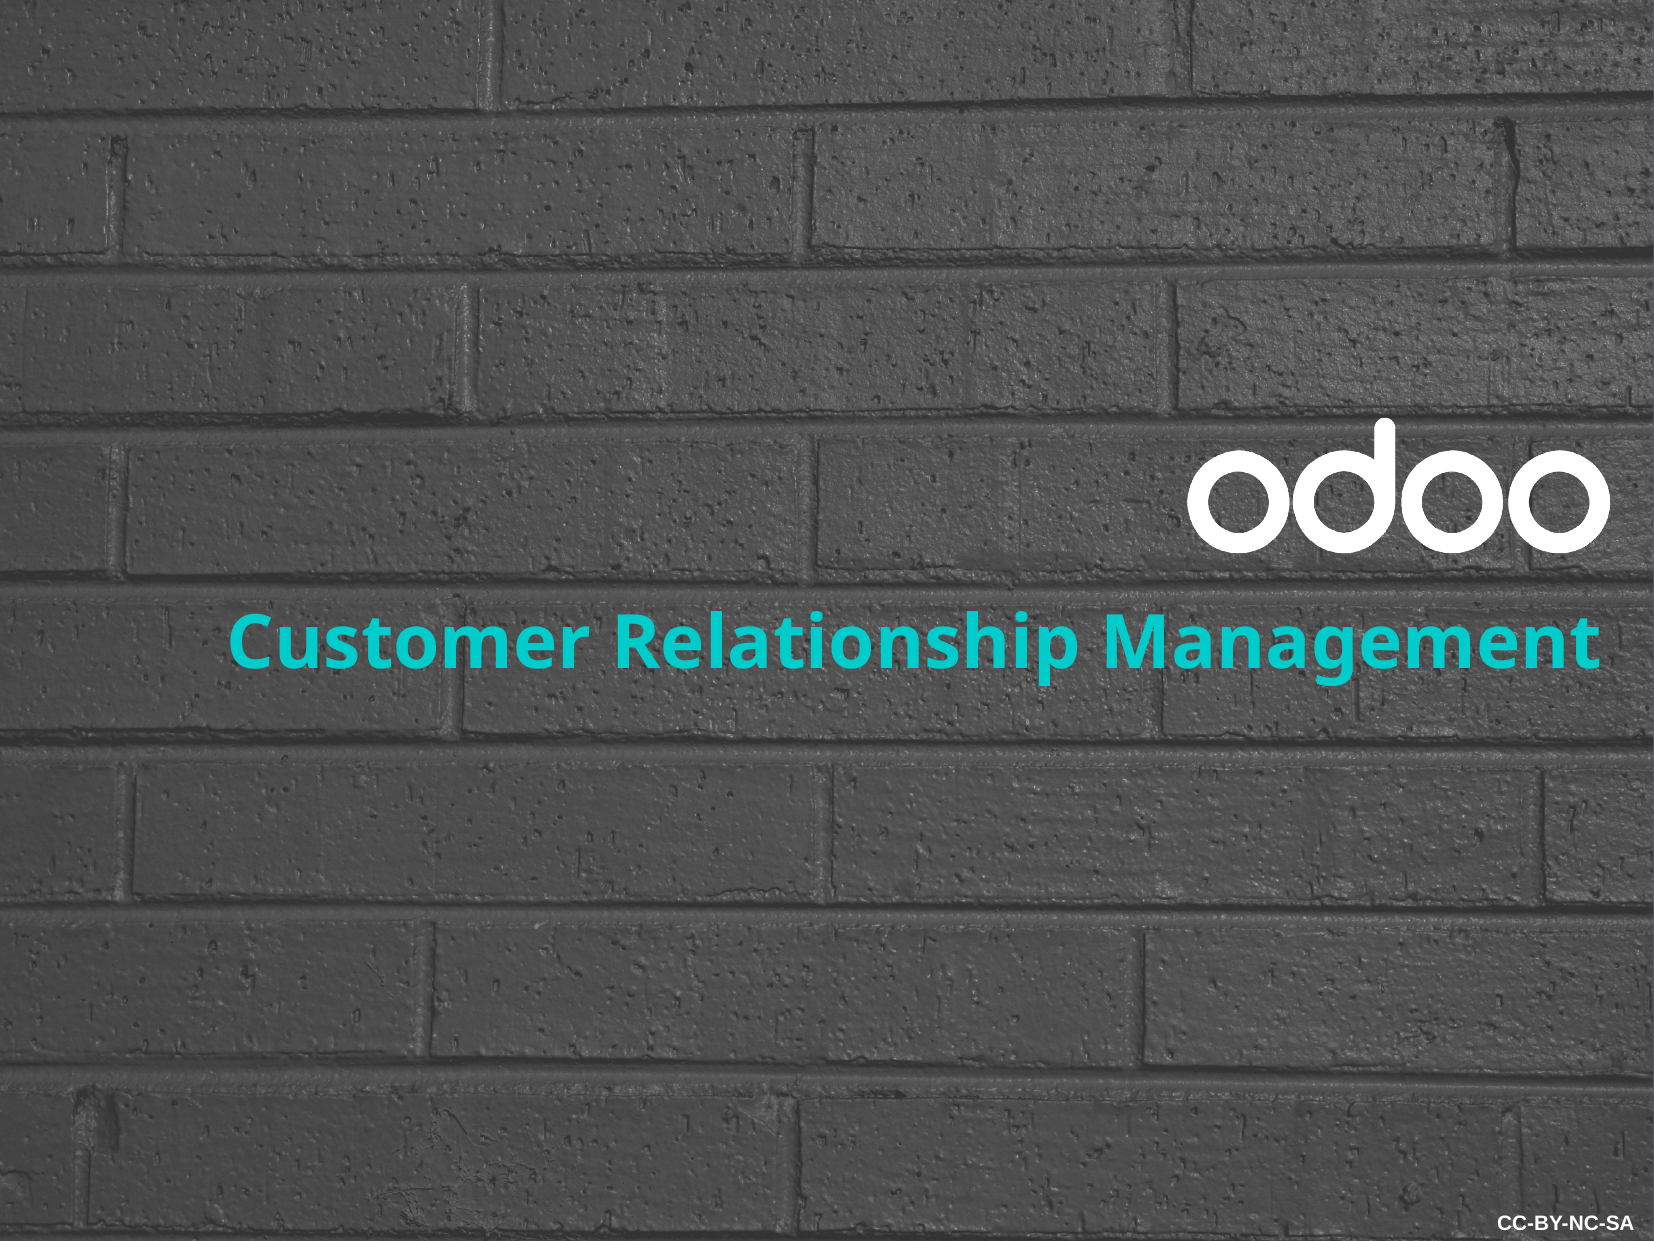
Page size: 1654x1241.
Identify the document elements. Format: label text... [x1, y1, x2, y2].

picture [0, 0, 1654, 1241]
text_box Customer Relationship Management [0, 580, 1619, 892]
text_box CC-BY-NC-SA [1482, 1204, 1654, 1241]
